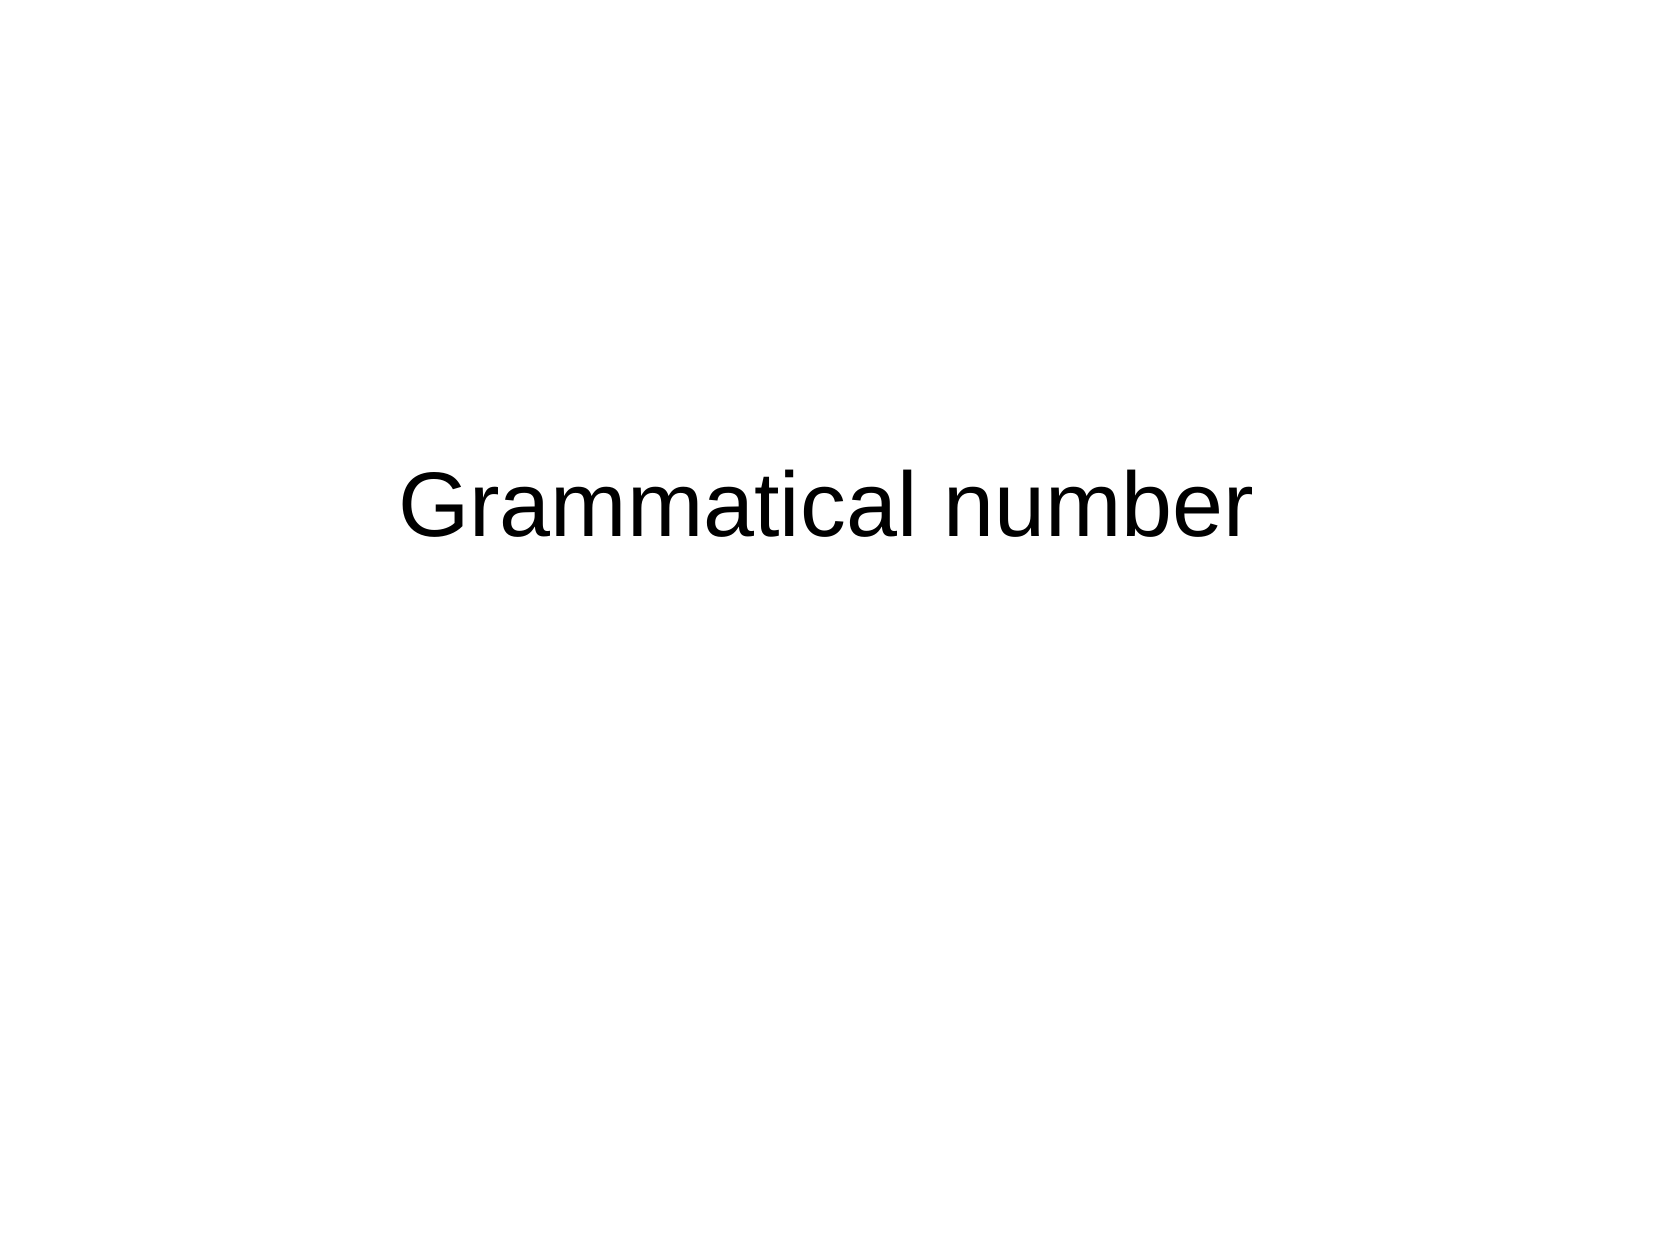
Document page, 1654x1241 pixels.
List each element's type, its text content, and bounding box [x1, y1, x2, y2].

title Grammatical number [82, 49, 1571, 961]
